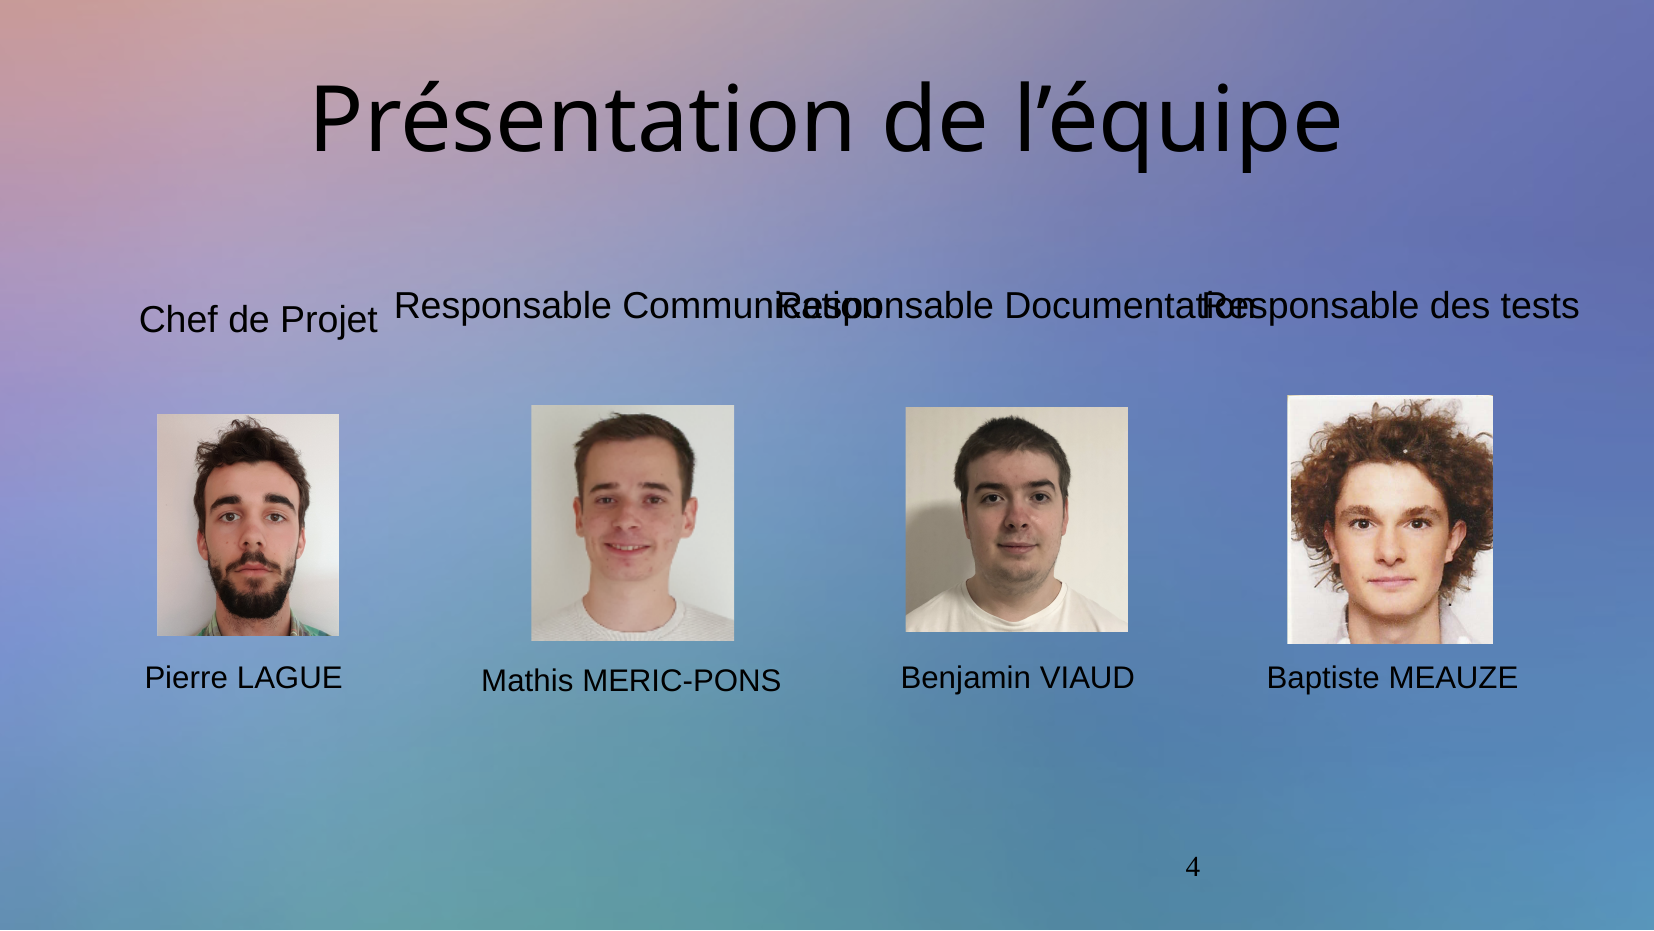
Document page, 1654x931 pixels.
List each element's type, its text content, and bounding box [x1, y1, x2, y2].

title Présentation de l’équipe [82, 37, 1571, 193]
text_box [1185, 847, 1571, 912]
text_box Responsable Communication [490, 277, 786, 377]
picture [0, 0, 1654, 930]
text_box Mathis MERIC-PONS [466, 655, 798, 706]
text_box Chef de Projet [124, 291, 396, 349]
text_box Benjamin VIAUD [885, 653, 1158, 703]
text_box Responsable Documentation [874, 277, 1158, 377]
text_box Pierre LAGUE [129, 653, 367, 703]
text_box Responsable des tests [1263, 277, 1518, 377]
text_box Baptiste MEAUZE [1251, 653, 1536, 703]
